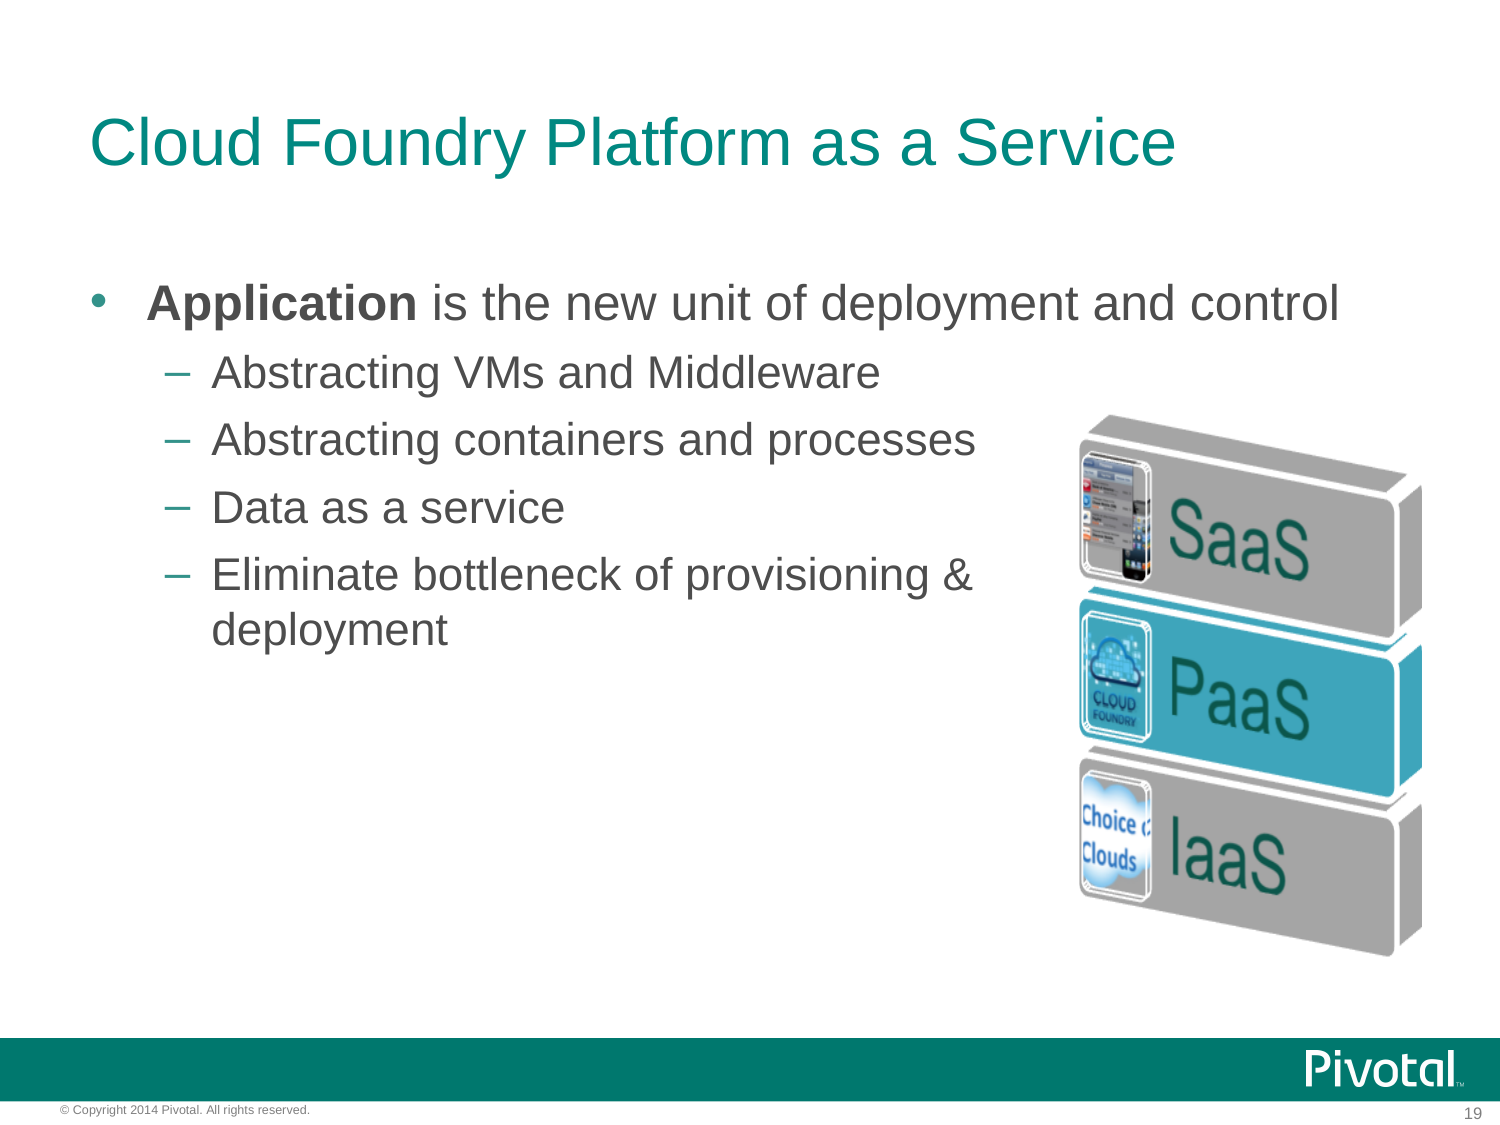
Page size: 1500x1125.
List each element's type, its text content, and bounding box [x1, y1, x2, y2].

title Cloud Foundry Platform as a Service [75, 91, 1426, 187]
picture [1048, 403, 1429, 971]
picture [1306, 1050, 1464, 1087]
list Application is the new unit of deployment and control Abstracting VMs and Middleware Abstracting containers and processes Data as a service Eliminate bottleneck of provisioning & deployment [75, 262, 1426, 808]
